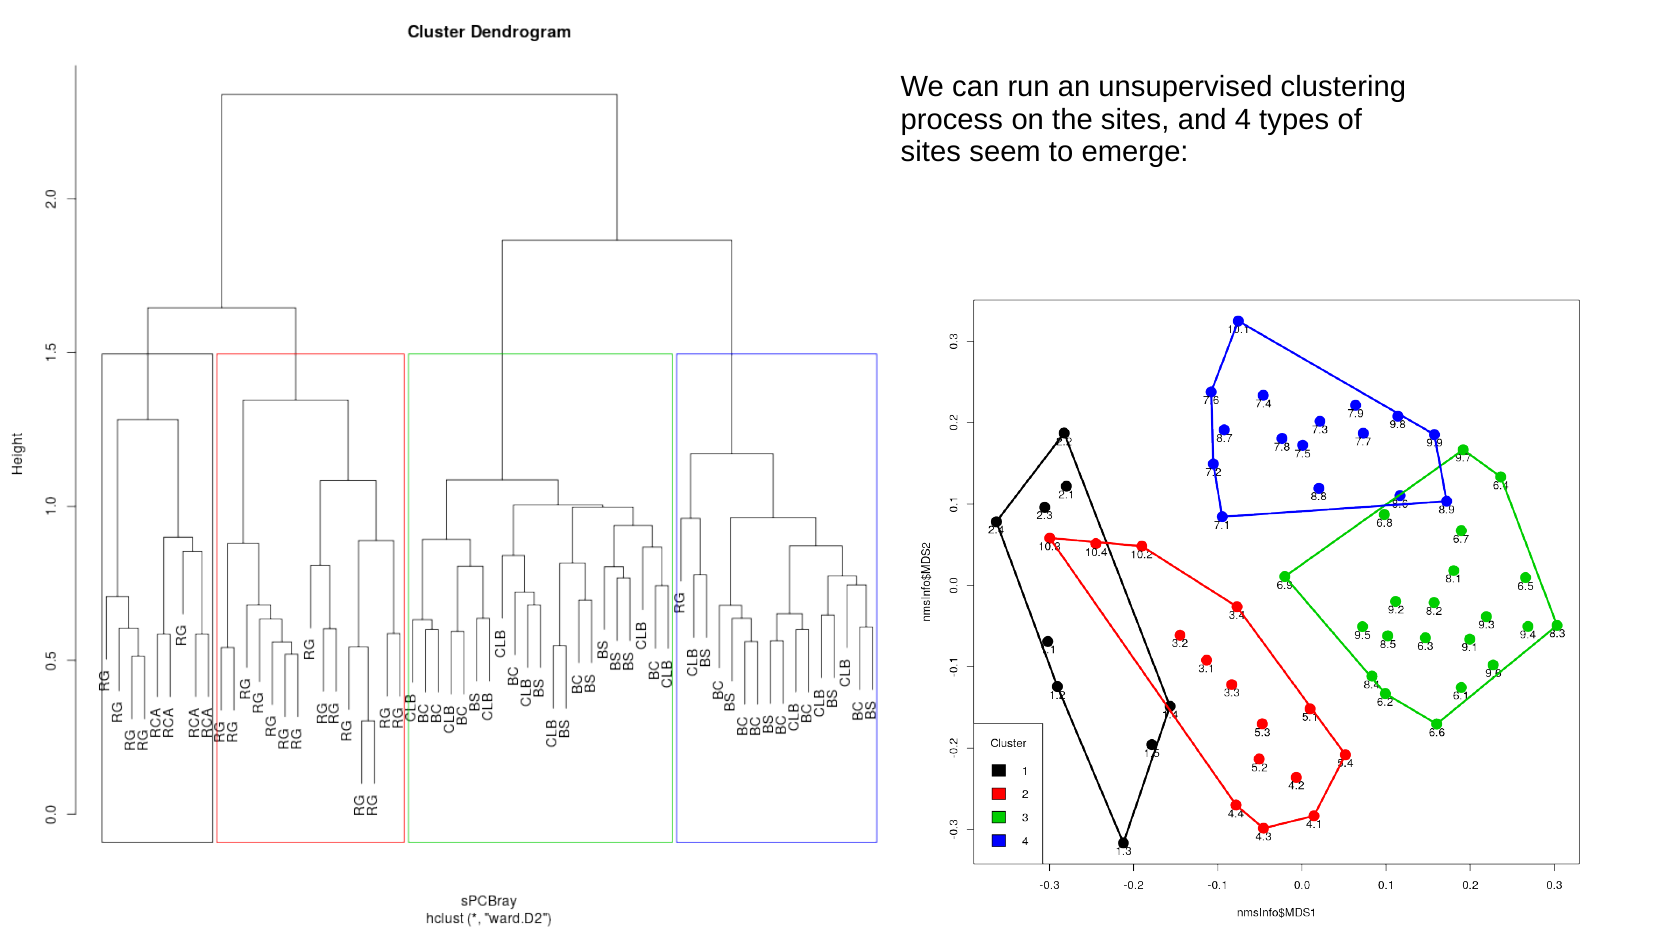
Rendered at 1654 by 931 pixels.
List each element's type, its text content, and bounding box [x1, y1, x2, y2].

text_box We can run an unsupervised clustering process on the sites, and 4 types of sites seem to emerge: [885, 62, 1436, 176]
picture [7, 0, 1580, 928]
